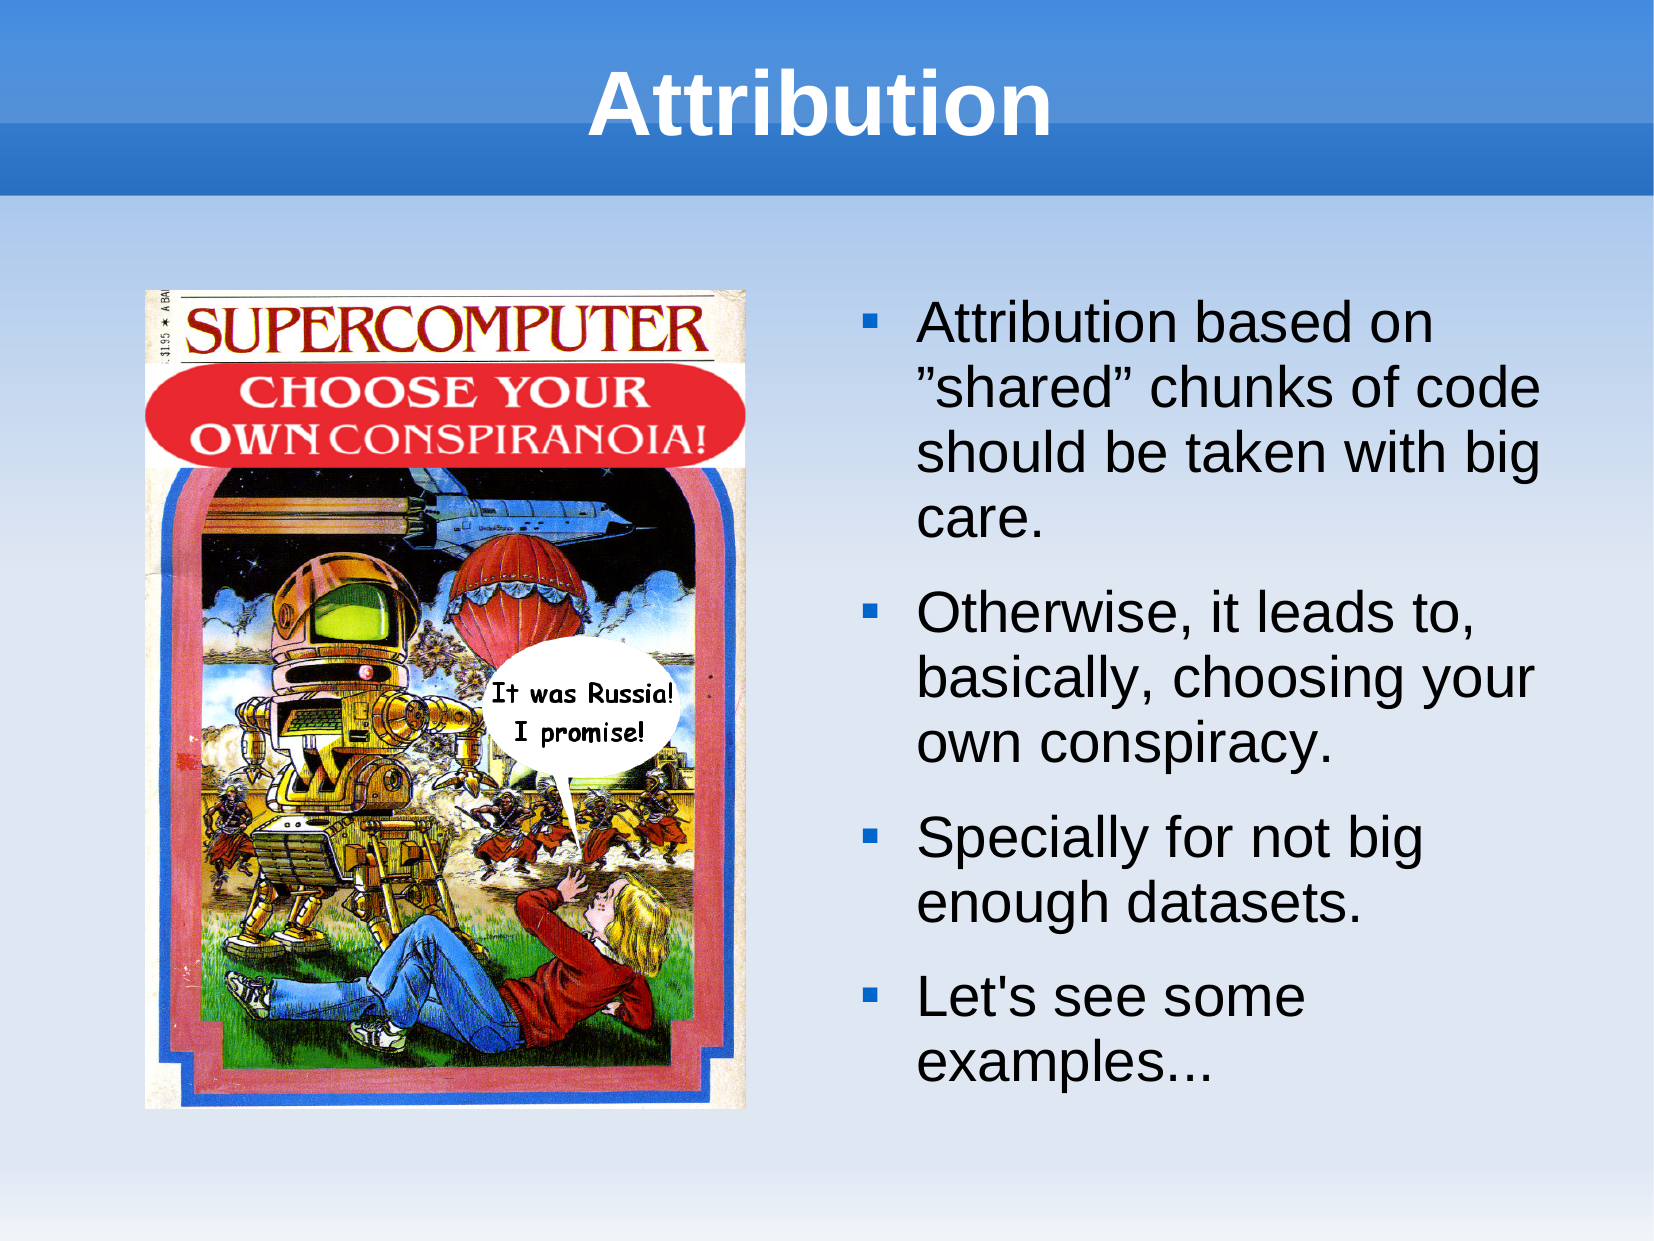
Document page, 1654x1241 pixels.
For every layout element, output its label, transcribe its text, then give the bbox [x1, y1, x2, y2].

title Attribution [76, 0, 1565, 208]
picture [0, 0, 1654, 1241]
list Attribution based on ”shared” chunks of code should be taken with big care. Otherwise, it leads to, basically, choosing your own conspiracy. Specially for not big enough datasets. Let's see some examples... [845, 290, 1572, 1109]
